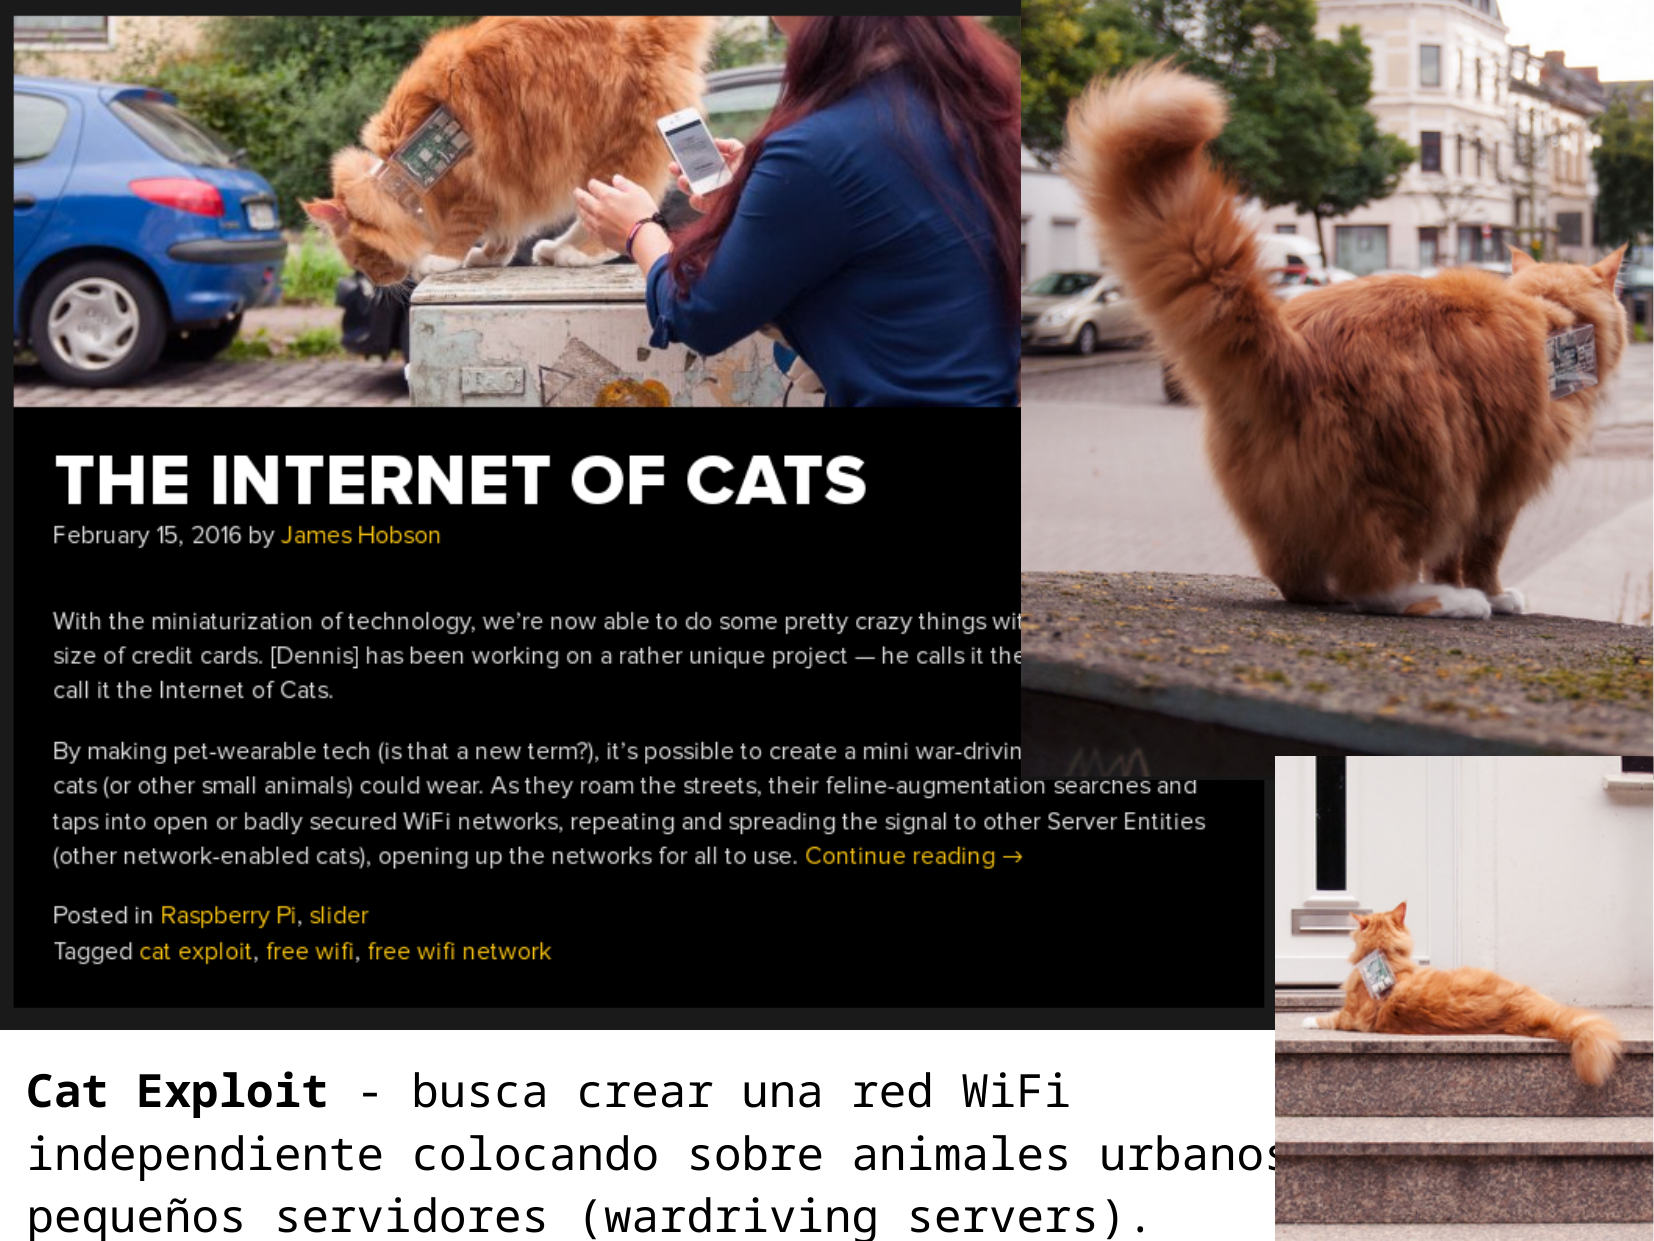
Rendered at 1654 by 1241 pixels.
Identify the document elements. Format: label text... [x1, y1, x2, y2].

picture [0, 0, 1654, 1241]
text_box Cat Exploit - busca crear una red WiFi independiente colocando sobre animales urbanos pequeños servidores (wardriving servers). [11, 1051, 1275, 1231]
